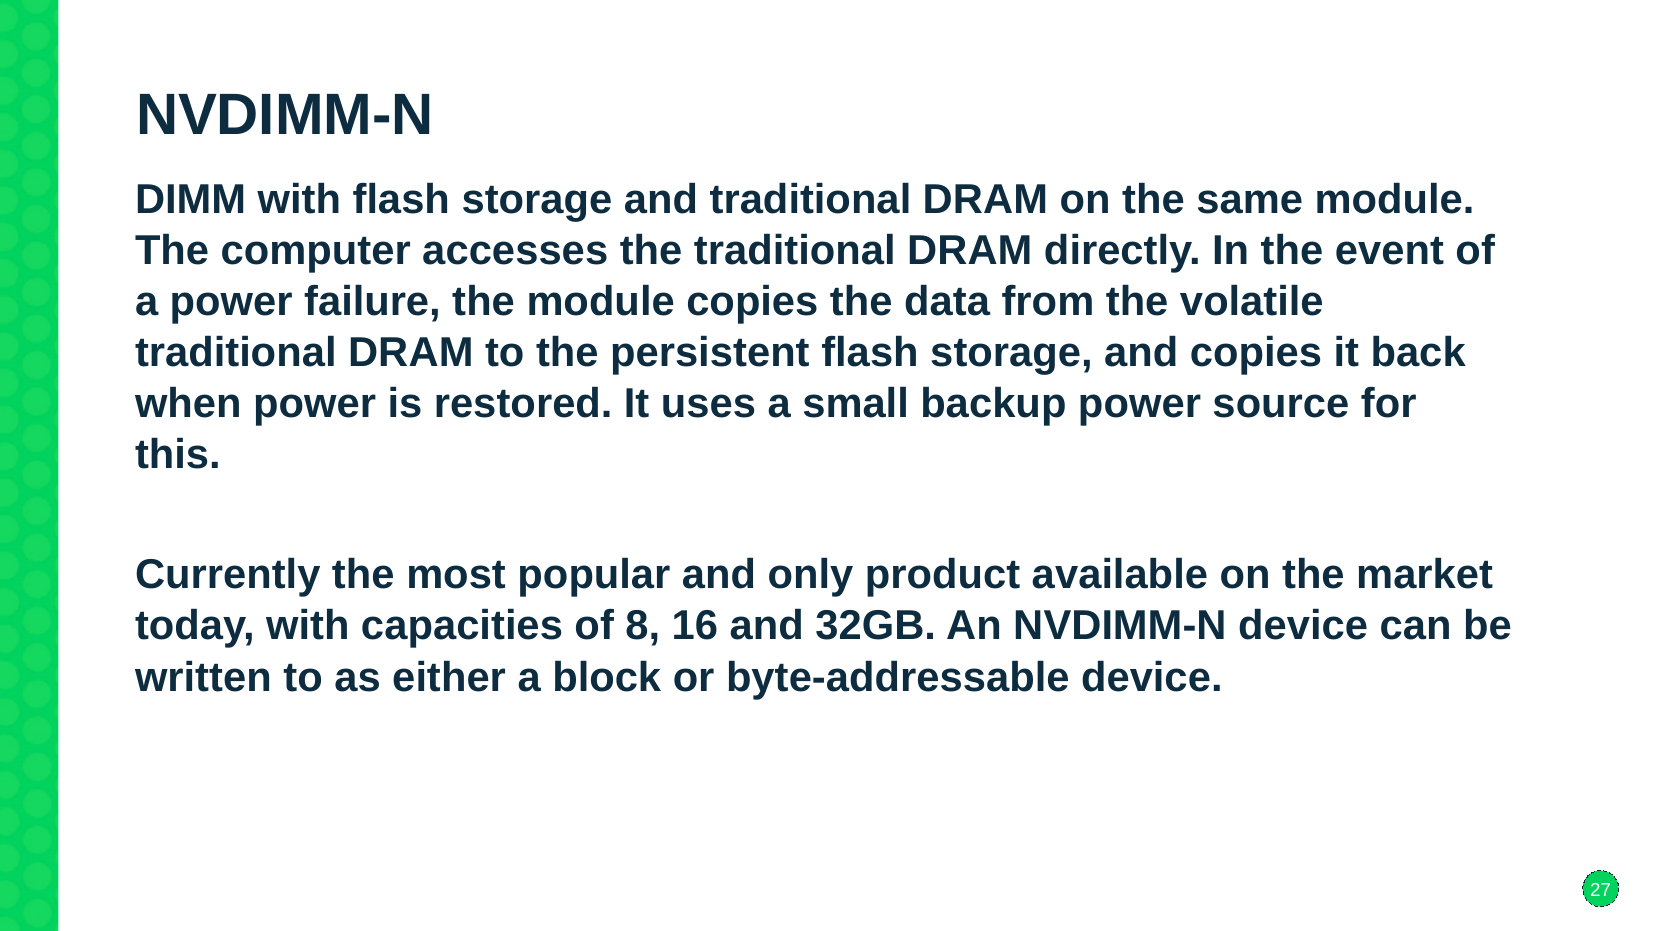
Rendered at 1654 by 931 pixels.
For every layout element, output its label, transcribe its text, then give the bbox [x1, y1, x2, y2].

picture [0, 0, 76, 931]
list DIMM with flash storage and traditional DRAM on the same module. The computer accesses the traditional DRAM directly. In the event of a power failure, the module copies the data from the volatile traditional DRAM to the persistent flash storage, and copies it back when power is restored. It uses a small backup power source for this. Currently the most popular and only product available on the market today, with capacities of 8, 16 and 32GB. An NVDIMM-N device can be written to as either a block or byte-addressable device. [120, 163, 1530, 868]
title NVDIMM-N [121, 37, 1531, 193]
